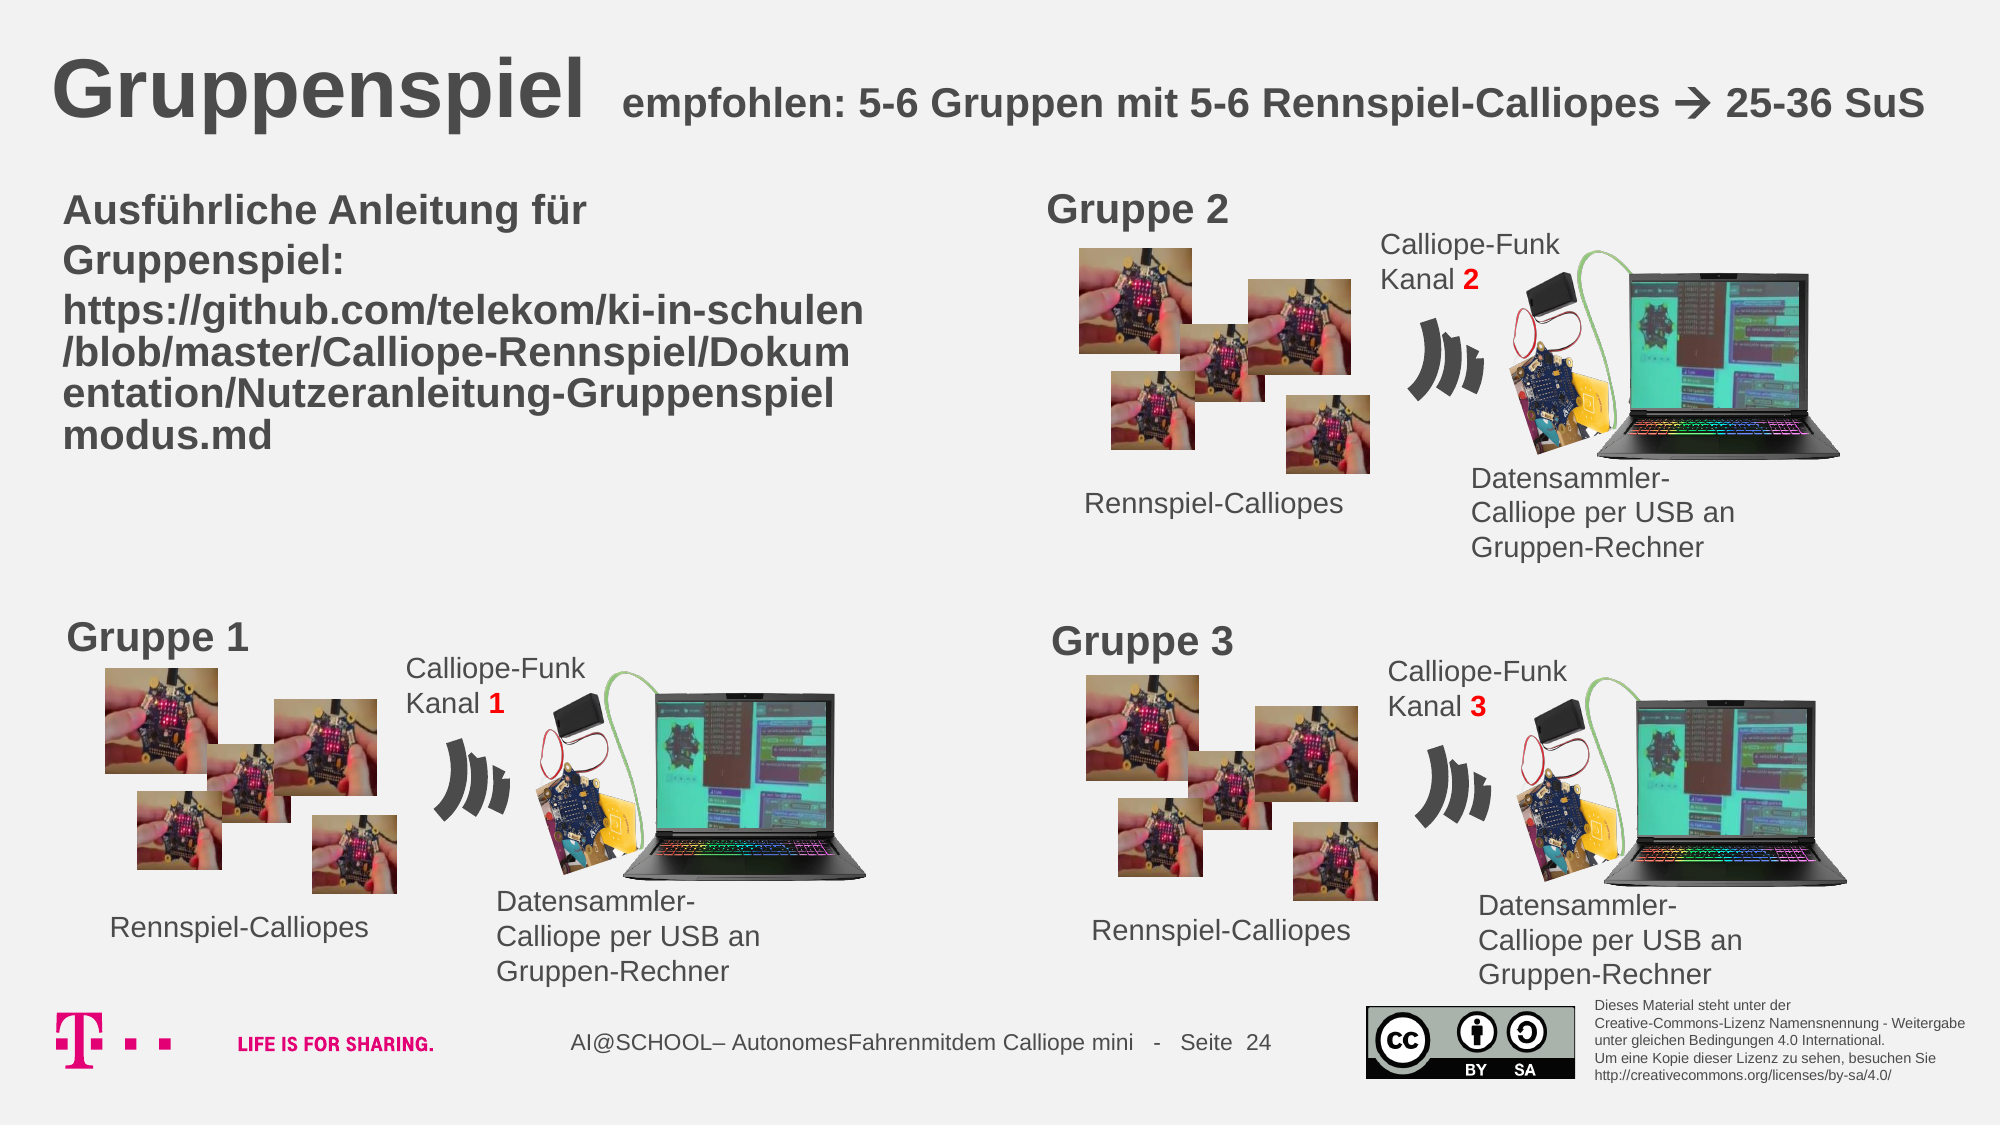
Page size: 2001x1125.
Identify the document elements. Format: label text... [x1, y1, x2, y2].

text_box Datensammler- Calliope per USB an Gruppen-Rechner [484, 876, 880, 964]
text_box Calliope-Funk Kanal 3 [1375, 646, 1610, 746]
text_box Calliope-Funk Kanal 2 [1368, 219, 1603, 319]
text_box Datensammler- Calliope per USB an Gruppen-Rechner [1459, 452, 1854, 540]
picture [1499, 666, 1849, 880]
picture [1286, 395, 1370, 474]
picture [1079, 248, 1351, 450]
text_box Gruppenspiel empfohlen: 5-6 Gruppen mit 5-6 Rennspiel-Calliopes  25-36 SuS [36, 38, 1964, 146]
text_box Ausführliche Anleitung für Gruppenspiel: https://github.com/telekom/ki-in-schulen/blob/master/Calliope-Rennspiel/Dokumentation/Nutzeranleitung-Gruppenspielmodus.md [50, 176, 884, 393]
picture [105, 670, 377, 870]
text_box Gruppe 2 [1034, 175, 1337, 242]
picture [1086, 675, 1358, 877]
text_box Rennspiel-Calliopes [1072, 478, 1375, 545]
picture [520, 659, 868, 876]
text_box Datensammler- Calliope per USB an Gruppen-Rechner [1466, 880, 1862, 967]
text_box Rennspiel-Calliopes [97, 902, 400, 968]
picture [1492, 238, 1841, 452]
text_box Calliope-Funk Kanal 1 [393, 643, 628, 743]
picture [312, 815, 397, 894]
text_box Gruppe 1 [54, 603, 357, 670]
picture [1293, 822, 1378, 901]
text_box Gruppe 3 [1039, 607, 1342, 674]
text_box Rennspiel-Calliopes [1079, 905, 1382, 972]
